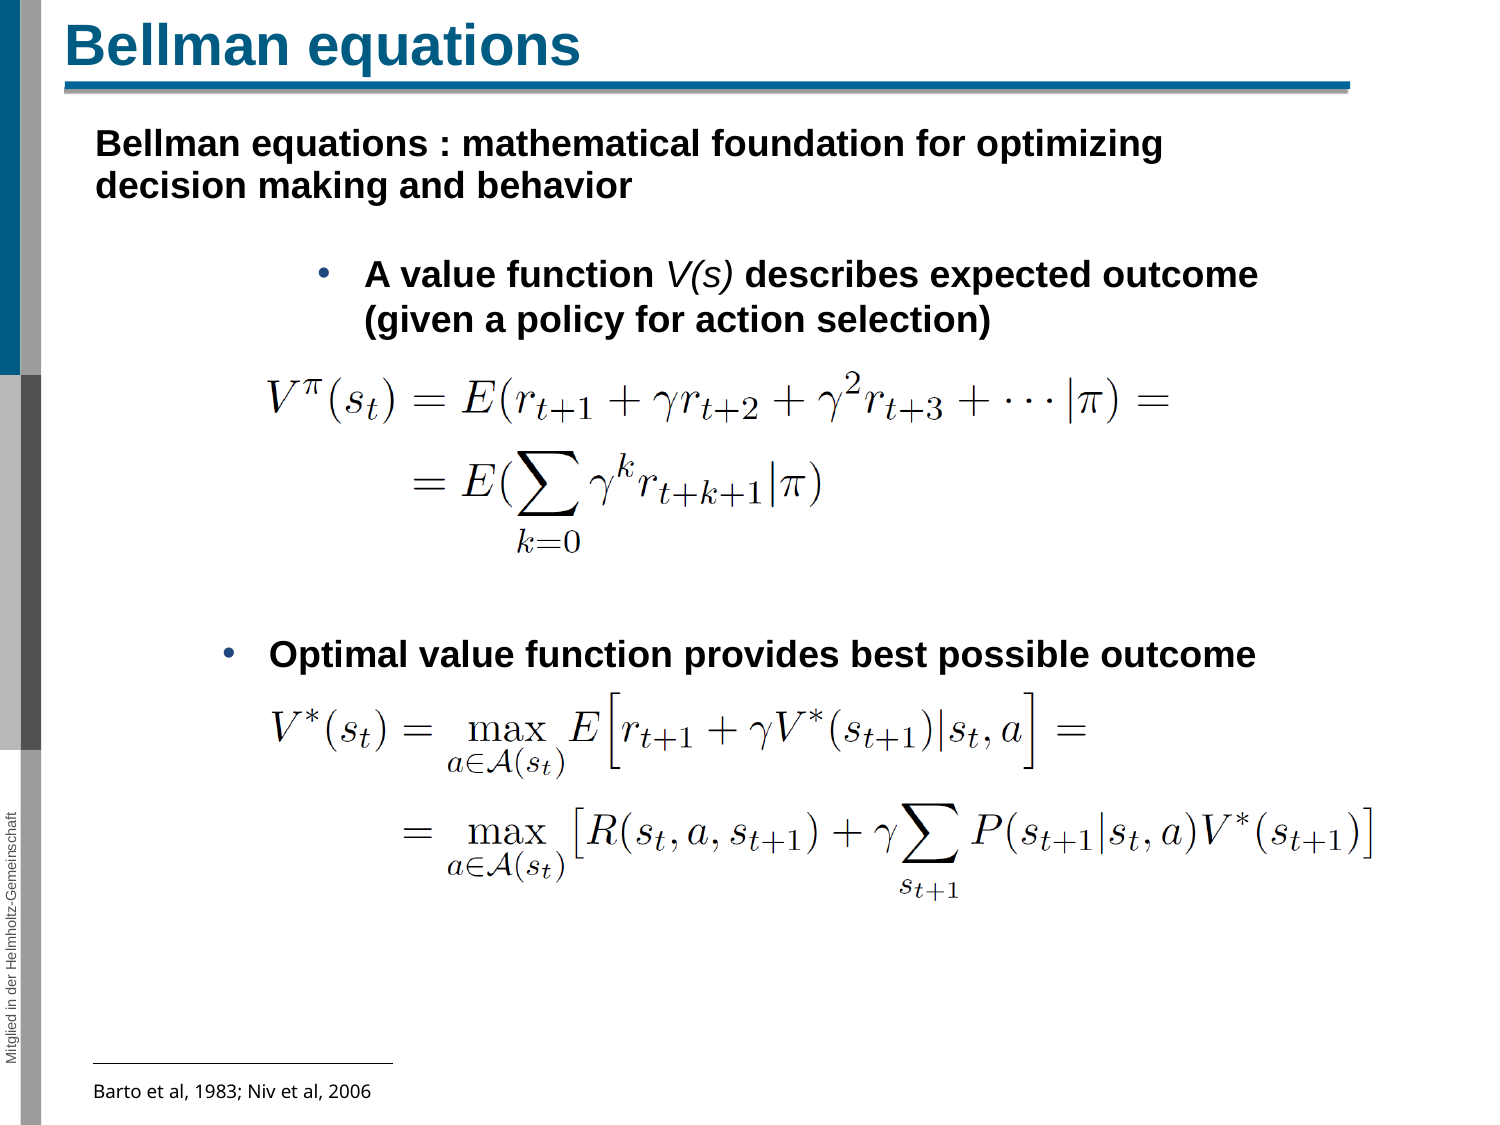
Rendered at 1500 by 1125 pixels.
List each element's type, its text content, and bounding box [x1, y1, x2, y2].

text_box Bellman equations : mathematical foundation for optimizing decision making and behavior [80, 115, 1270, 214]
text_box Barto et al, 1983; Niv et al, 2006 [78, 1071, 417, 1109]
text_box Optimal value function provides best possible outcome [207, 578, 1273, 683]
picture [258, 348, 1189, 570]
picture [267, 685, 1383, 909]
text_box Bellman equations [64, 7, 1440, 102]
text_box A value function V(s) describes expected outcome (given a policy for action selection) [302, 197, 1274, 348]
